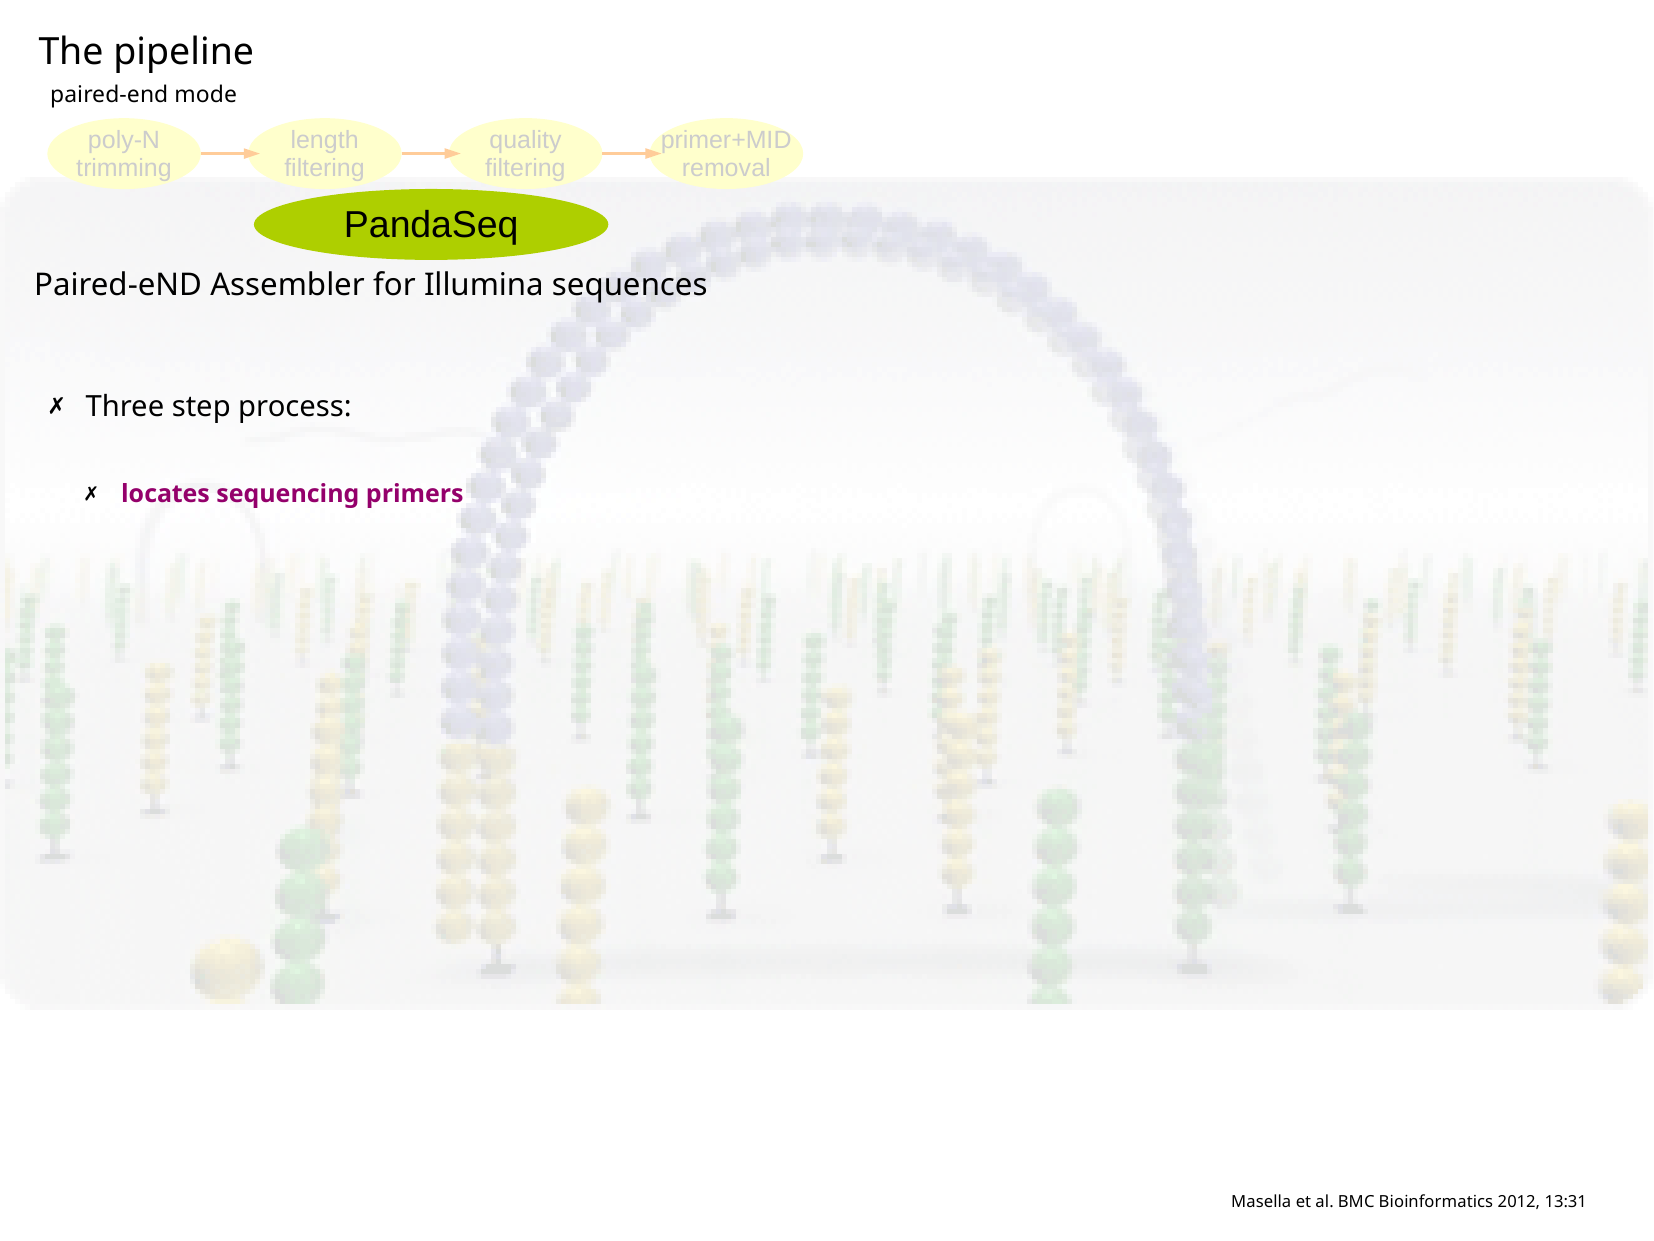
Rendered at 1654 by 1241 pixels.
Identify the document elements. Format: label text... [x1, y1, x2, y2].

text_box paired-end mode [35, 70, 289, 123]
text_box Masella et al. BMC Bioinformatics 2012, 13:31 [1216, 1182, 1634, 1217]
text_box length filtering [248, 118, 402, 190]
text_box quality filtering [449, 118, 603, 190]
text_box PandaSeq [253, 188, 609, 254]
text_box Paired-eND Assembler for Illumina sequences [19, 254, 851, 320]
text_box Three step process: locates sequencing primers [35, 378, 551, 603]
text_box primer+MID removal [650, 118, 804, 190]
text_box [0, 0, 1654, 1241]
text_box The pipeline [23, 16, 304, 92]
text_box poly-N trimming [47, 123, 201, 190]
